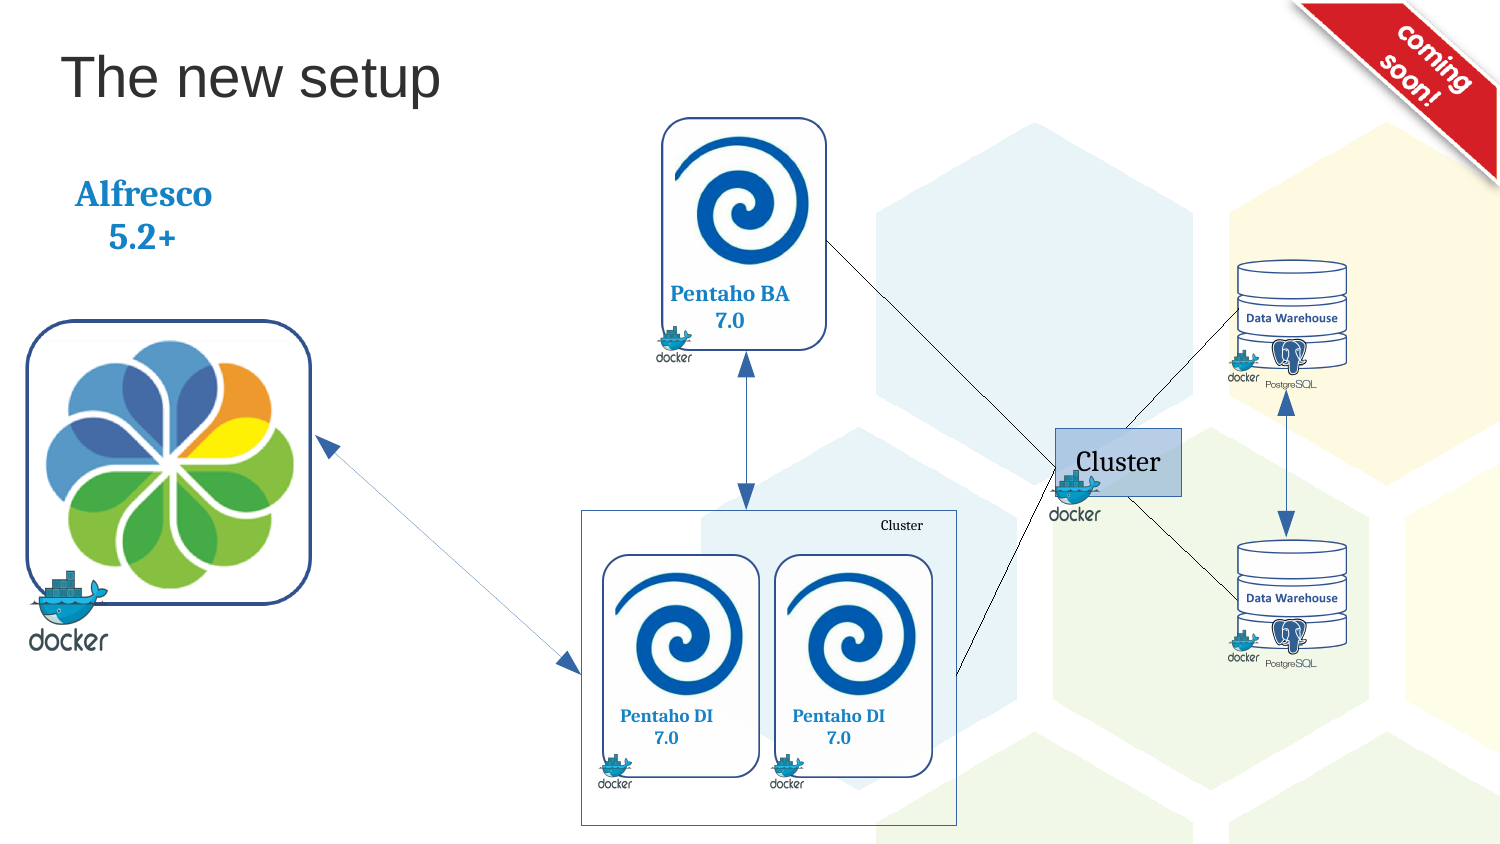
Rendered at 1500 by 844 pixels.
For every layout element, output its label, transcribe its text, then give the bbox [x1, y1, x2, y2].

text_box Cluster [1055, 428, 1182, 497]
title The new setup [45, 24, 1280, 118]
text_box Cluster [866, 510, 957, 542]
picture [0, 0, 1500, 844]
text_box Alfresco 5.2+ [60, 165, 271, 267]
text_box Pentaho DI 7.0 [777, 698, 933, 796]
text_box Pentaho DI 7.0 [605, 698, 760, 796]
text_box [581, 510, 957, 826]
text_box [769, 117, 1280, 190]
text_box Pentaho BA 7.0 [655, 273, 837, 365]
